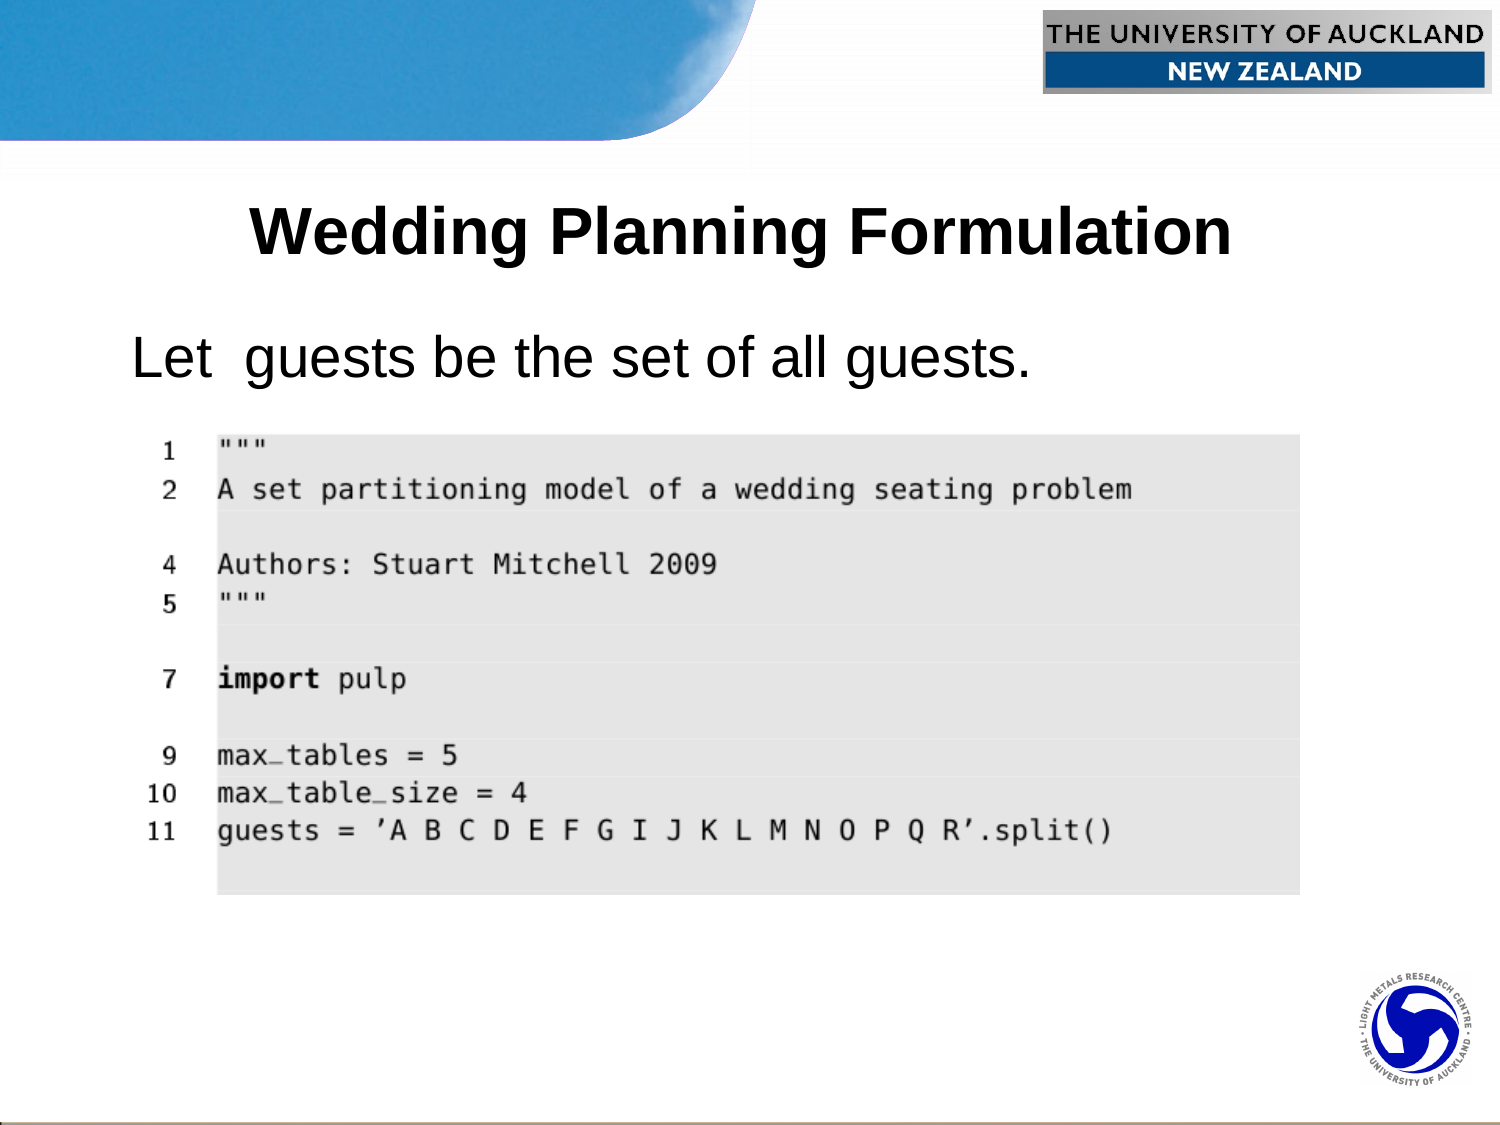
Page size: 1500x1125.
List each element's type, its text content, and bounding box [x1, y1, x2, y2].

list Let guests be the set of all guests. [75, 324, 1426, 1053]
picture [1359, 972, 1472, 1086]
picture [90, 413, 1300, 895]
picture [0, 0, 1500, 181]
title Wedding Planning Formulation [67, 174, 1418, 288]
